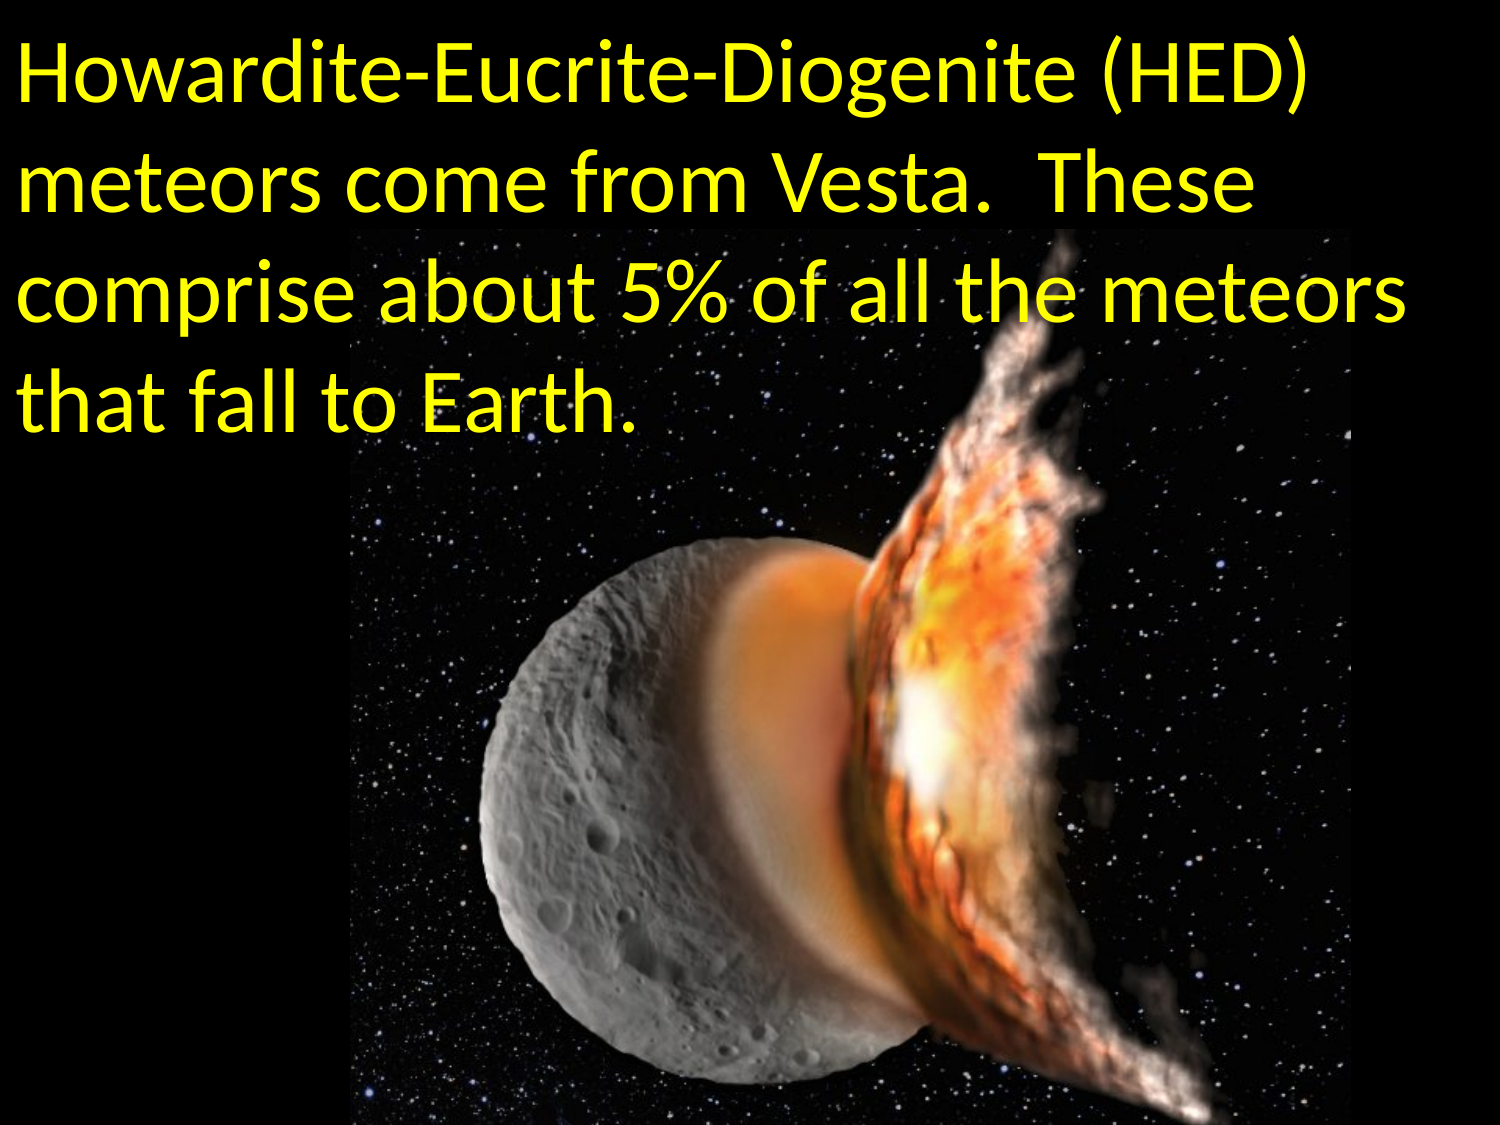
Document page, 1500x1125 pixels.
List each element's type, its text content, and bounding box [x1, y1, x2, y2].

picture [350, 463, 1351, 1125]
text_box Howardite-Eucrite-Diogenite (HED) meteors come from Vesta. These comprise about 5% of all the meteors that fall to Earth. [0, 3, 1500, 463]
